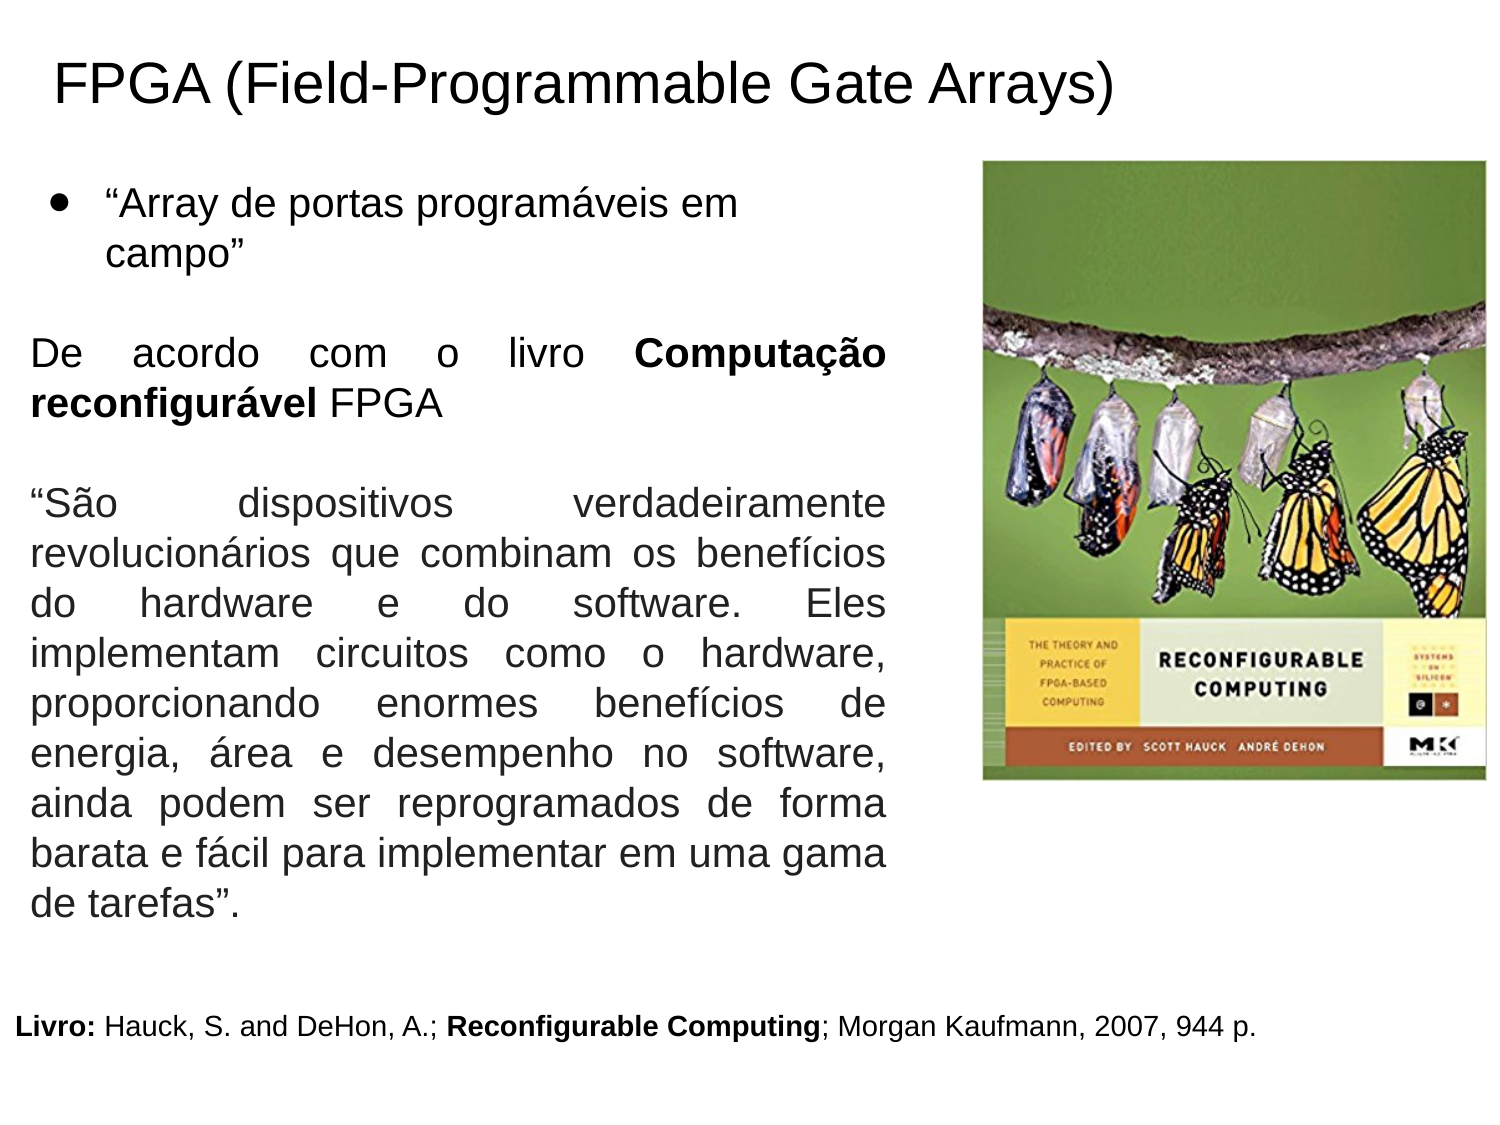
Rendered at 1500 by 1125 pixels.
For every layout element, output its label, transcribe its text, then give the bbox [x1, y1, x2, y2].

picture [982, 160, 1487, 781]
list Livro: Hauck, S. and DeHon, A.; Reconfigurable Computing; Morgan Kaufmann, 2007, 944 p. [0, 992, 1500, 1122]
title FPGA (Field-Programmable Gate Arrays) [38, 30, 1471, 156]
text_box “Array de portas programáveis em campo” De acordo com o livro Computação reconfigurável FPGA “São dispositivos verdadeiramente revolucionários que combinam os benefícios do hardware e do software. Eles implementam circuitos como o hardware, proporcionando enormes benefícios de energia, área e desempenho no software, ainda podem ser reprogramados de forma barata e fácil para implementar em uma gama de tarefas”. [15, 160, 903, 988]
